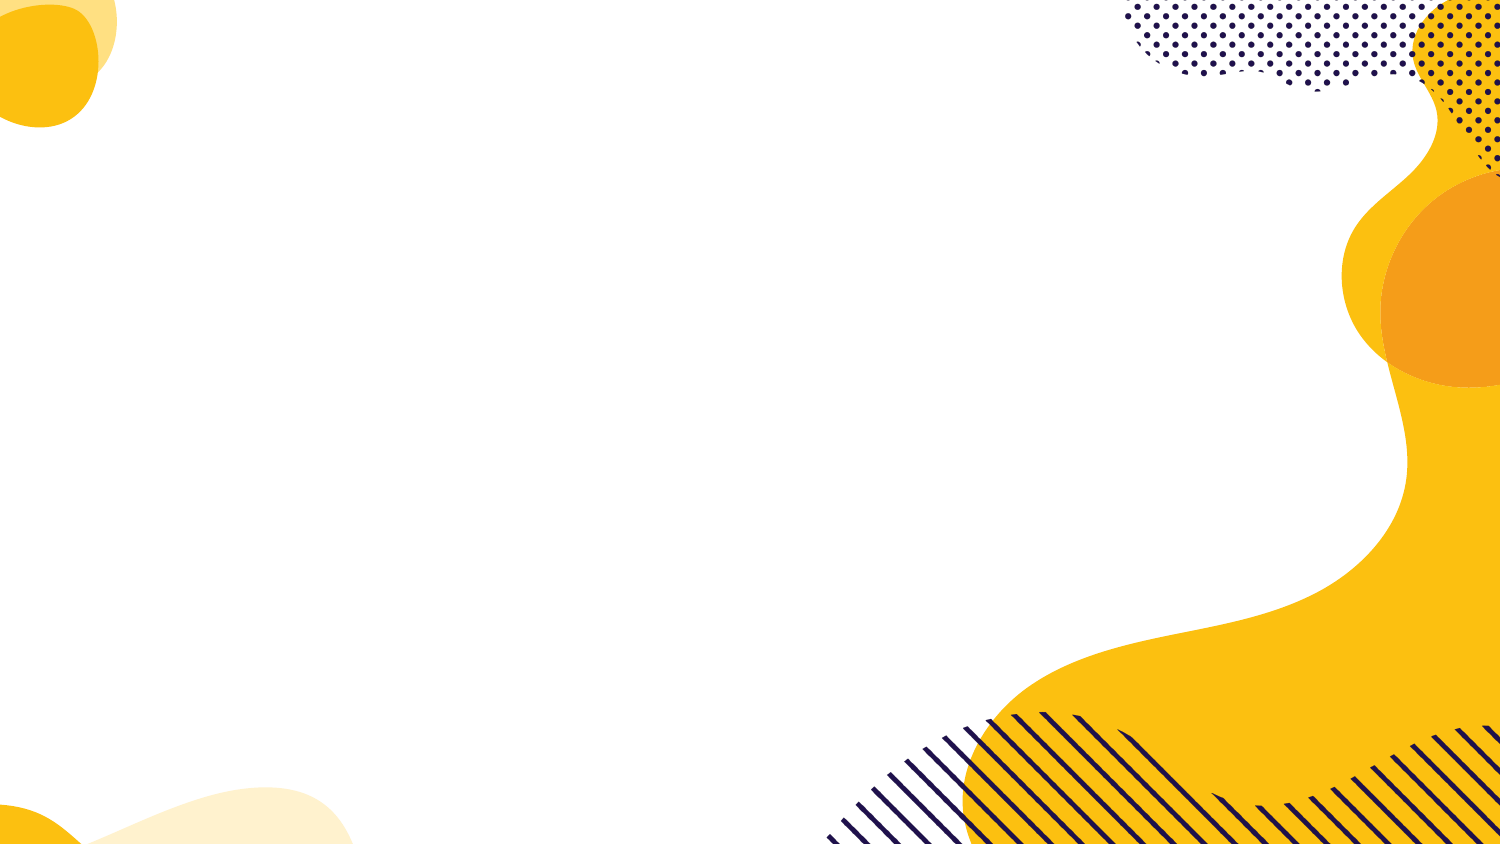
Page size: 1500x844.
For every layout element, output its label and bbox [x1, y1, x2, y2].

text_box [0, 804, 82, 844]
text_box [0, 0, 117, 128]
text_box [1341, 272, 1500, 368]
picture [662, 368, 1500, 844]
picture [1010, 0, 1500, 272]
text_box [87, 787, 353, 844]
